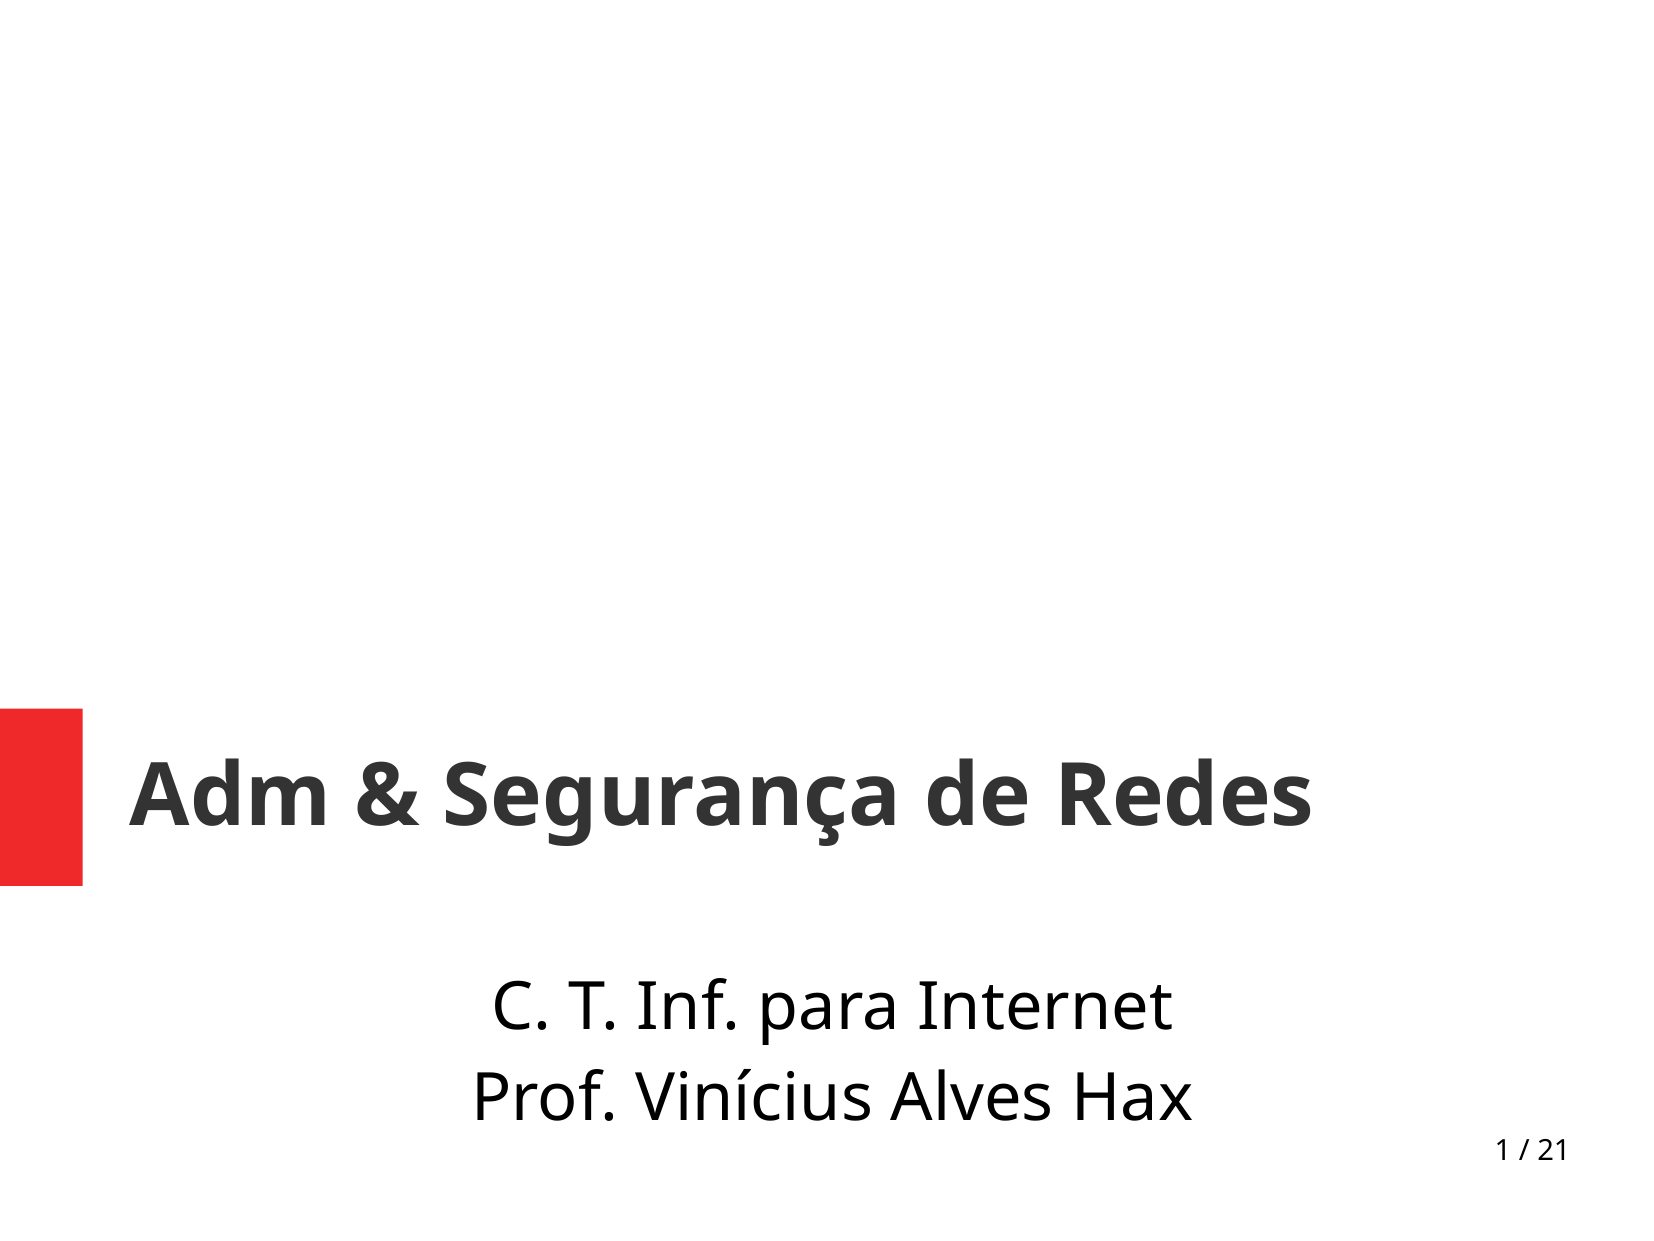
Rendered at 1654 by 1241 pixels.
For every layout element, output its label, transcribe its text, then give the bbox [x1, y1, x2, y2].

title Adm & Segurança de Redes [129, 655, 1536, 928]
subtitle C. T. Inf. para Internet Prof. Vinícius Alves Hax [129, 968, 1536, 1130]
